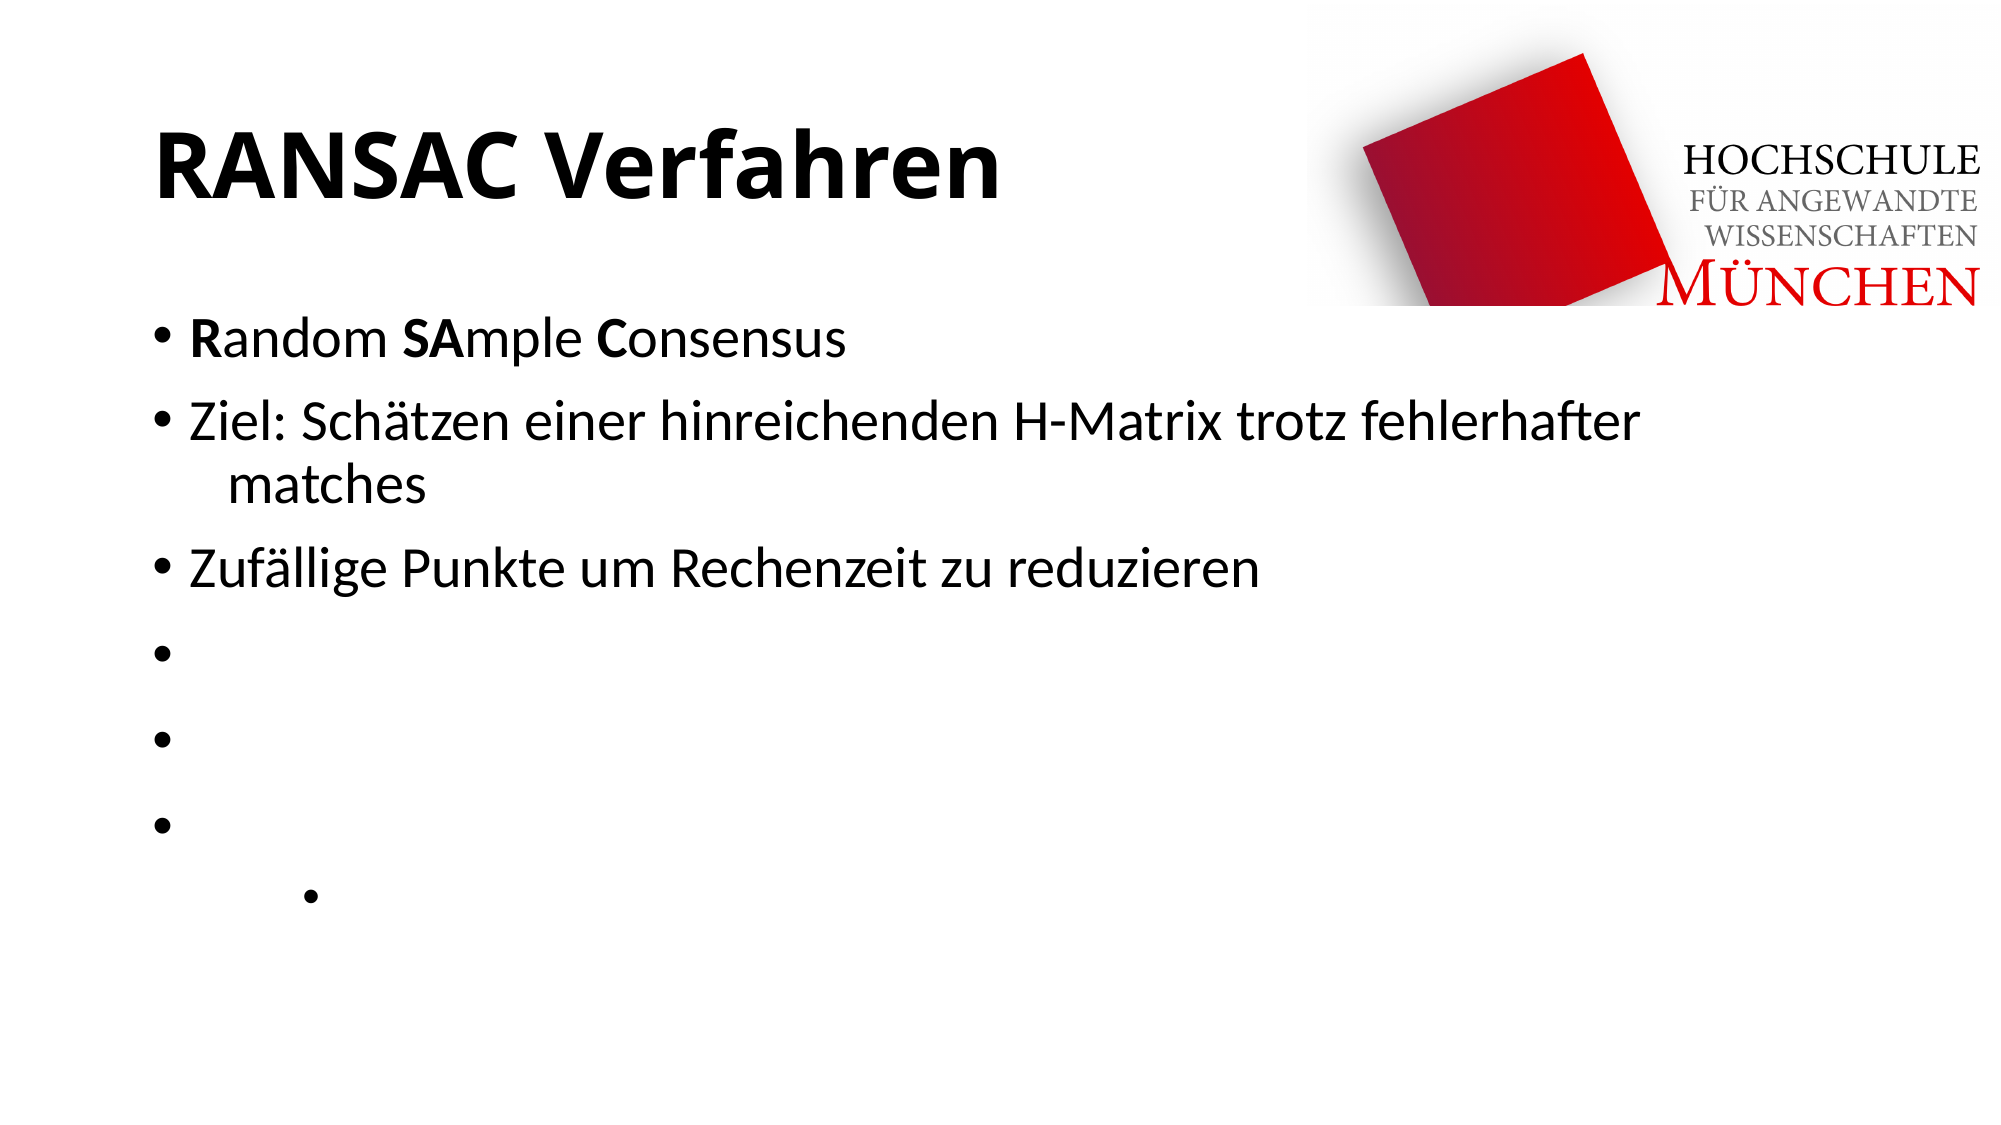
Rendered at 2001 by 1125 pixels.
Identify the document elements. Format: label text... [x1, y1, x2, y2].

title RANSAC Verfahren [137, 59, 1863, 278]
list Random SAmple Consensus Ziel: Schätzen einer hinreichenden H-Matrix trotz fehlerhafter matches Zufällige Punkte um Rechenzeit zu reduzieren [137, 299, 1863, 1014]
